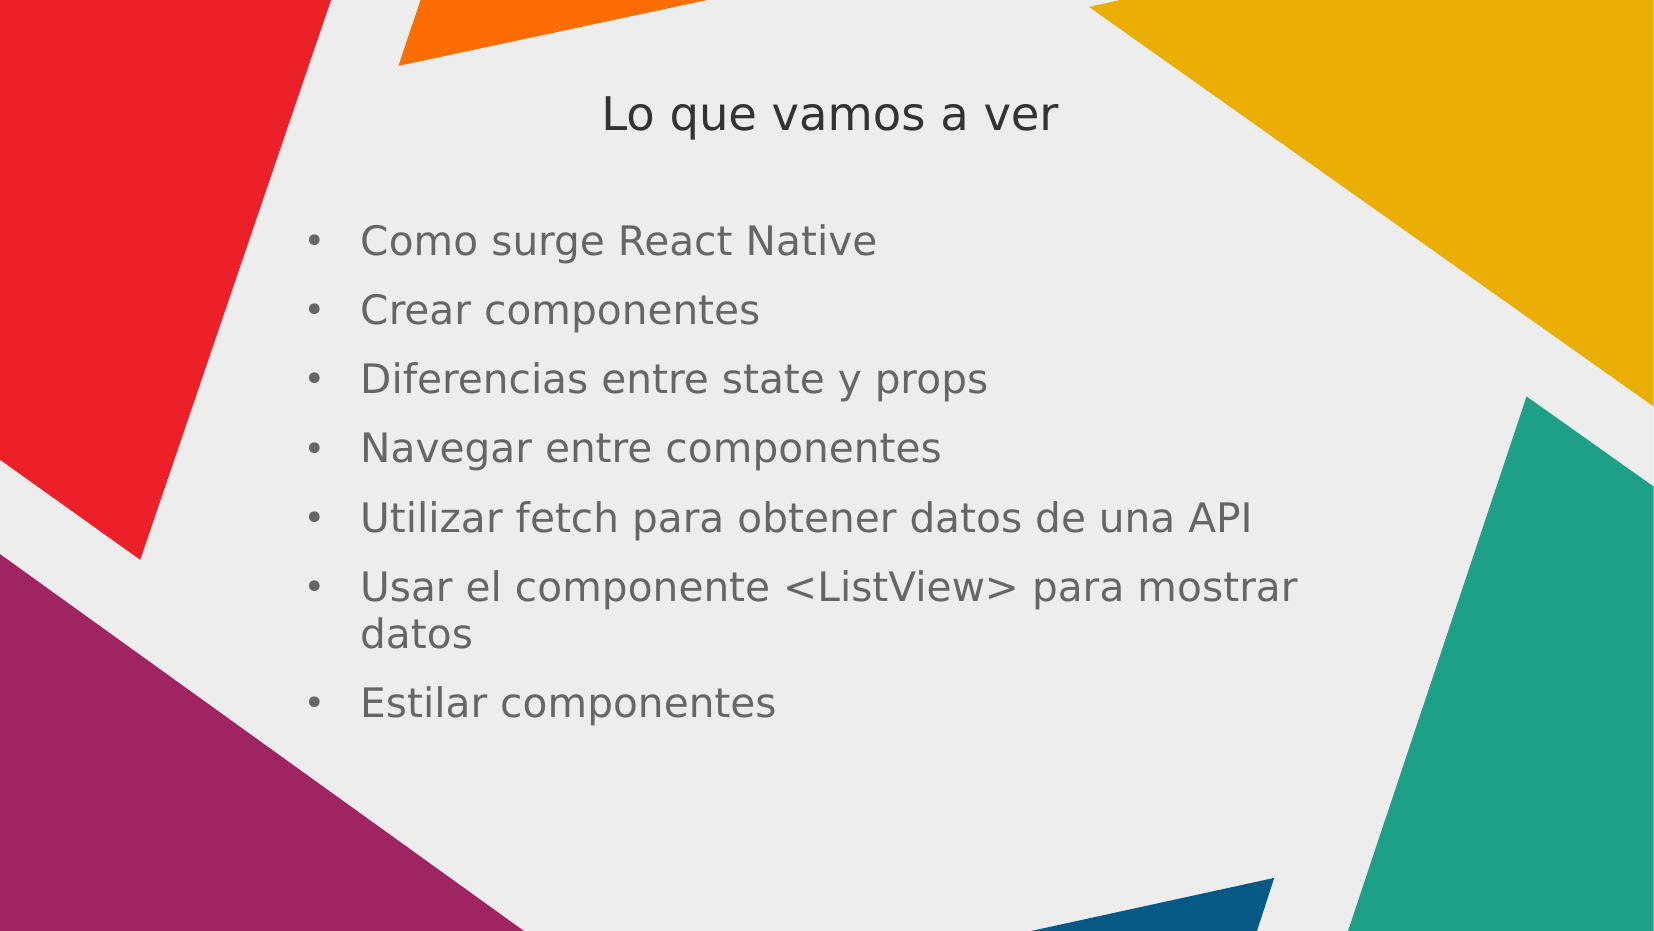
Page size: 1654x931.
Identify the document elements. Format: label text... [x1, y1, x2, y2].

title Lo que vamos a ver [289, 36, 1371, 193]
list Como surge React Native Crear componentes Diferencias entre state y props Navegar entre componentes Utilizar fetch para obtener datos de una API Usar el componente <ListView> para mostrar datos Estilar componentes [289, 217, 1371, 817]
